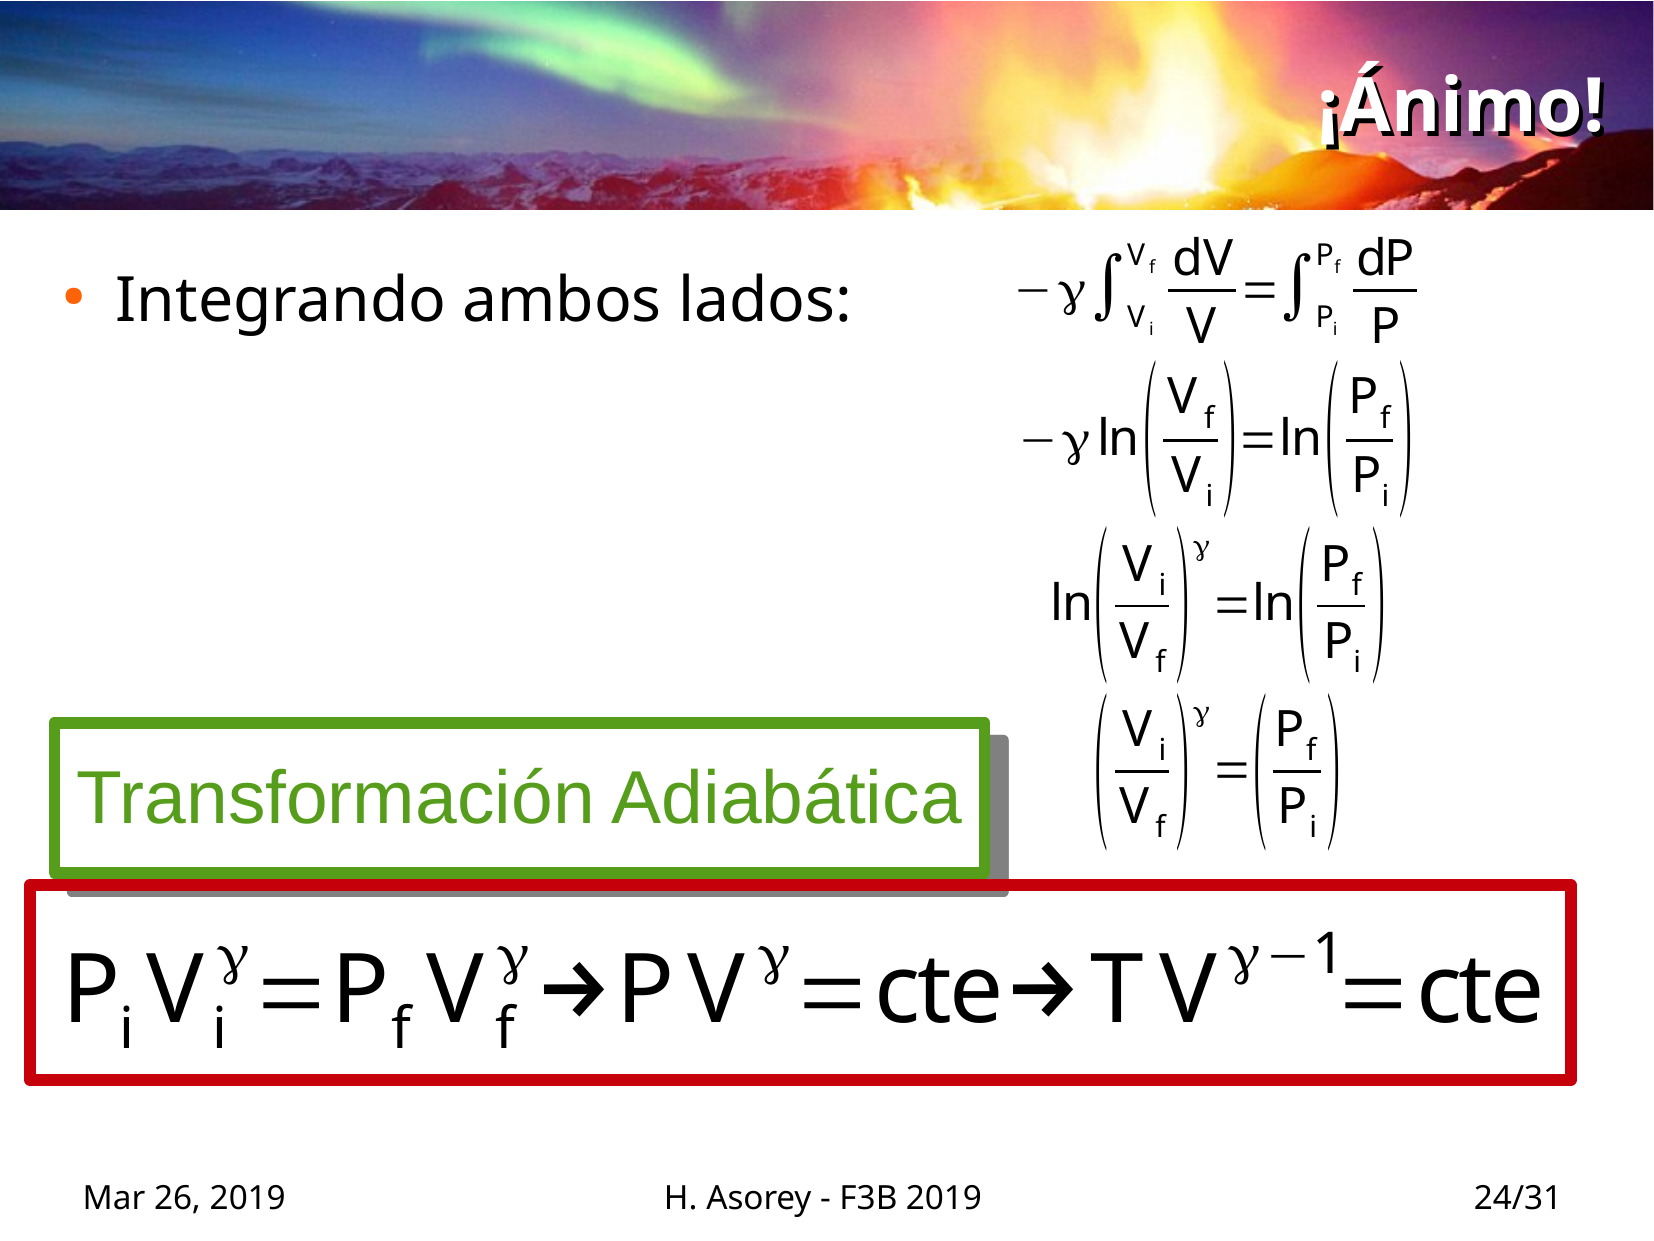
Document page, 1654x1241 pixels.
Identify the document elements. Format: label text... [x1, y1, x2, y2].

list Integrando ambos lados: [45, 255, 1606, 1156]
chart [56, 918, 1549, 1064]
picture [0, 1, 1654, 210]
list Integrando ambos lados: [45, 891, 1565, 1074]
title ¡Ánimo! [45, 15, 1606, 191]
text_box Transformación Adiabática [54, 722, 985, 873]
chart [1007, 226, 1426, 854]
